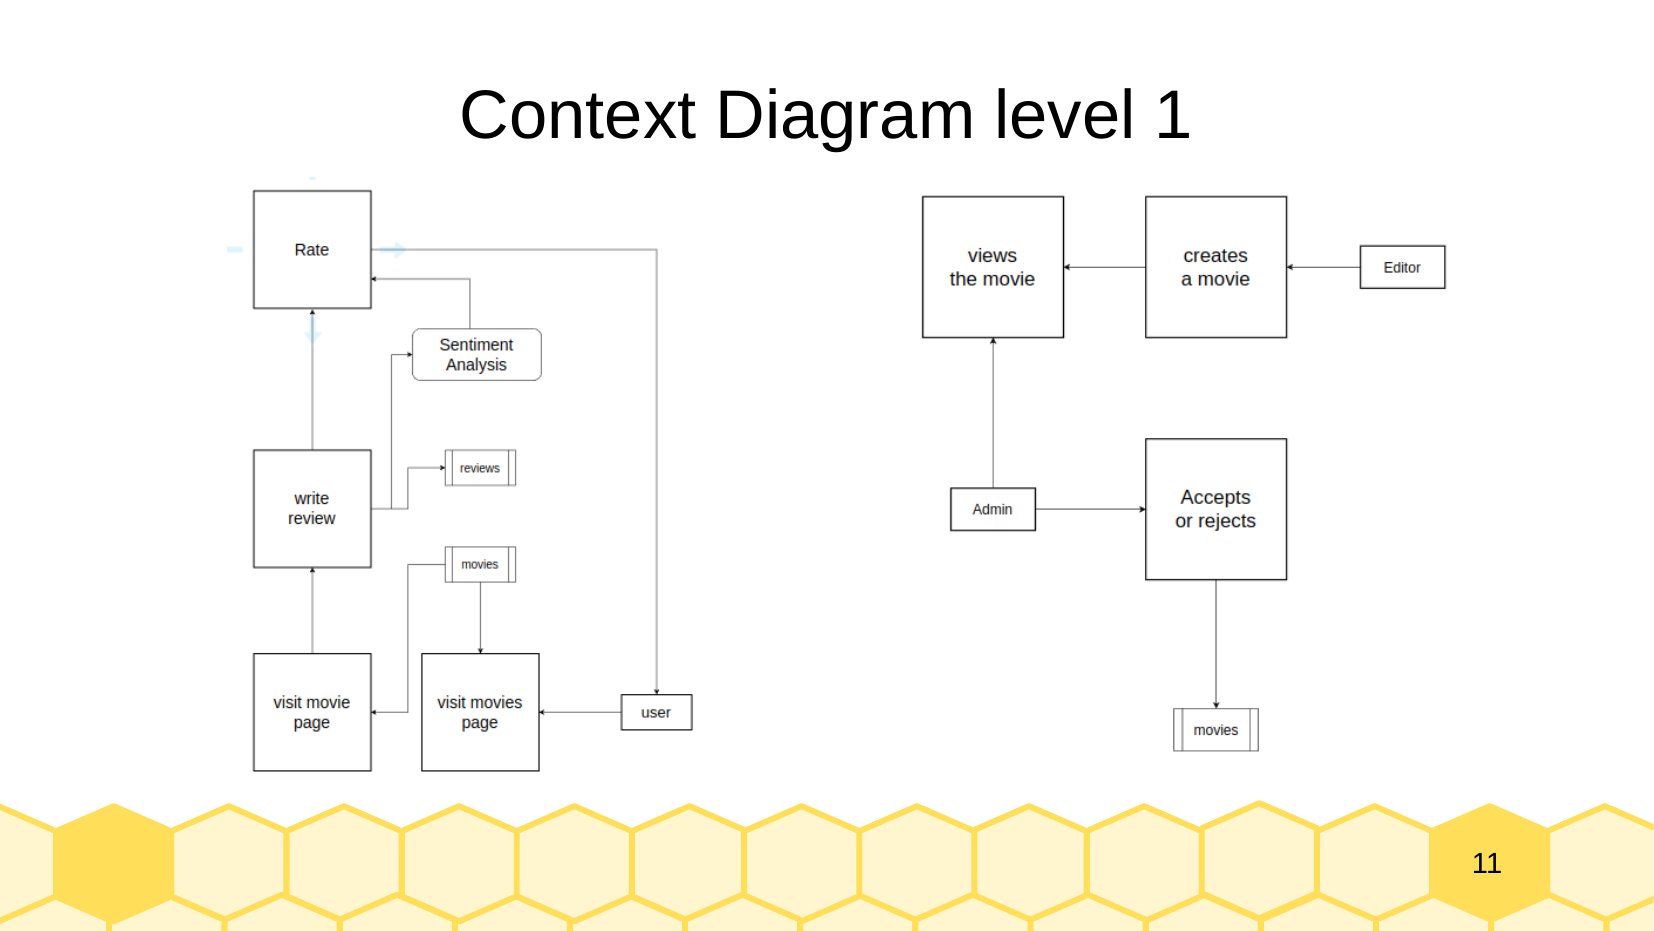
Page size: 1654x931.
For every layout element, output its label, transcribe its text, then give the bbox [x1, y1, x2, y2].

picture [900, 187, 1463, 768]
title Context Diagram level 1 [82, 37, 1571, 193]
picture [227, 177, 713, 788]
